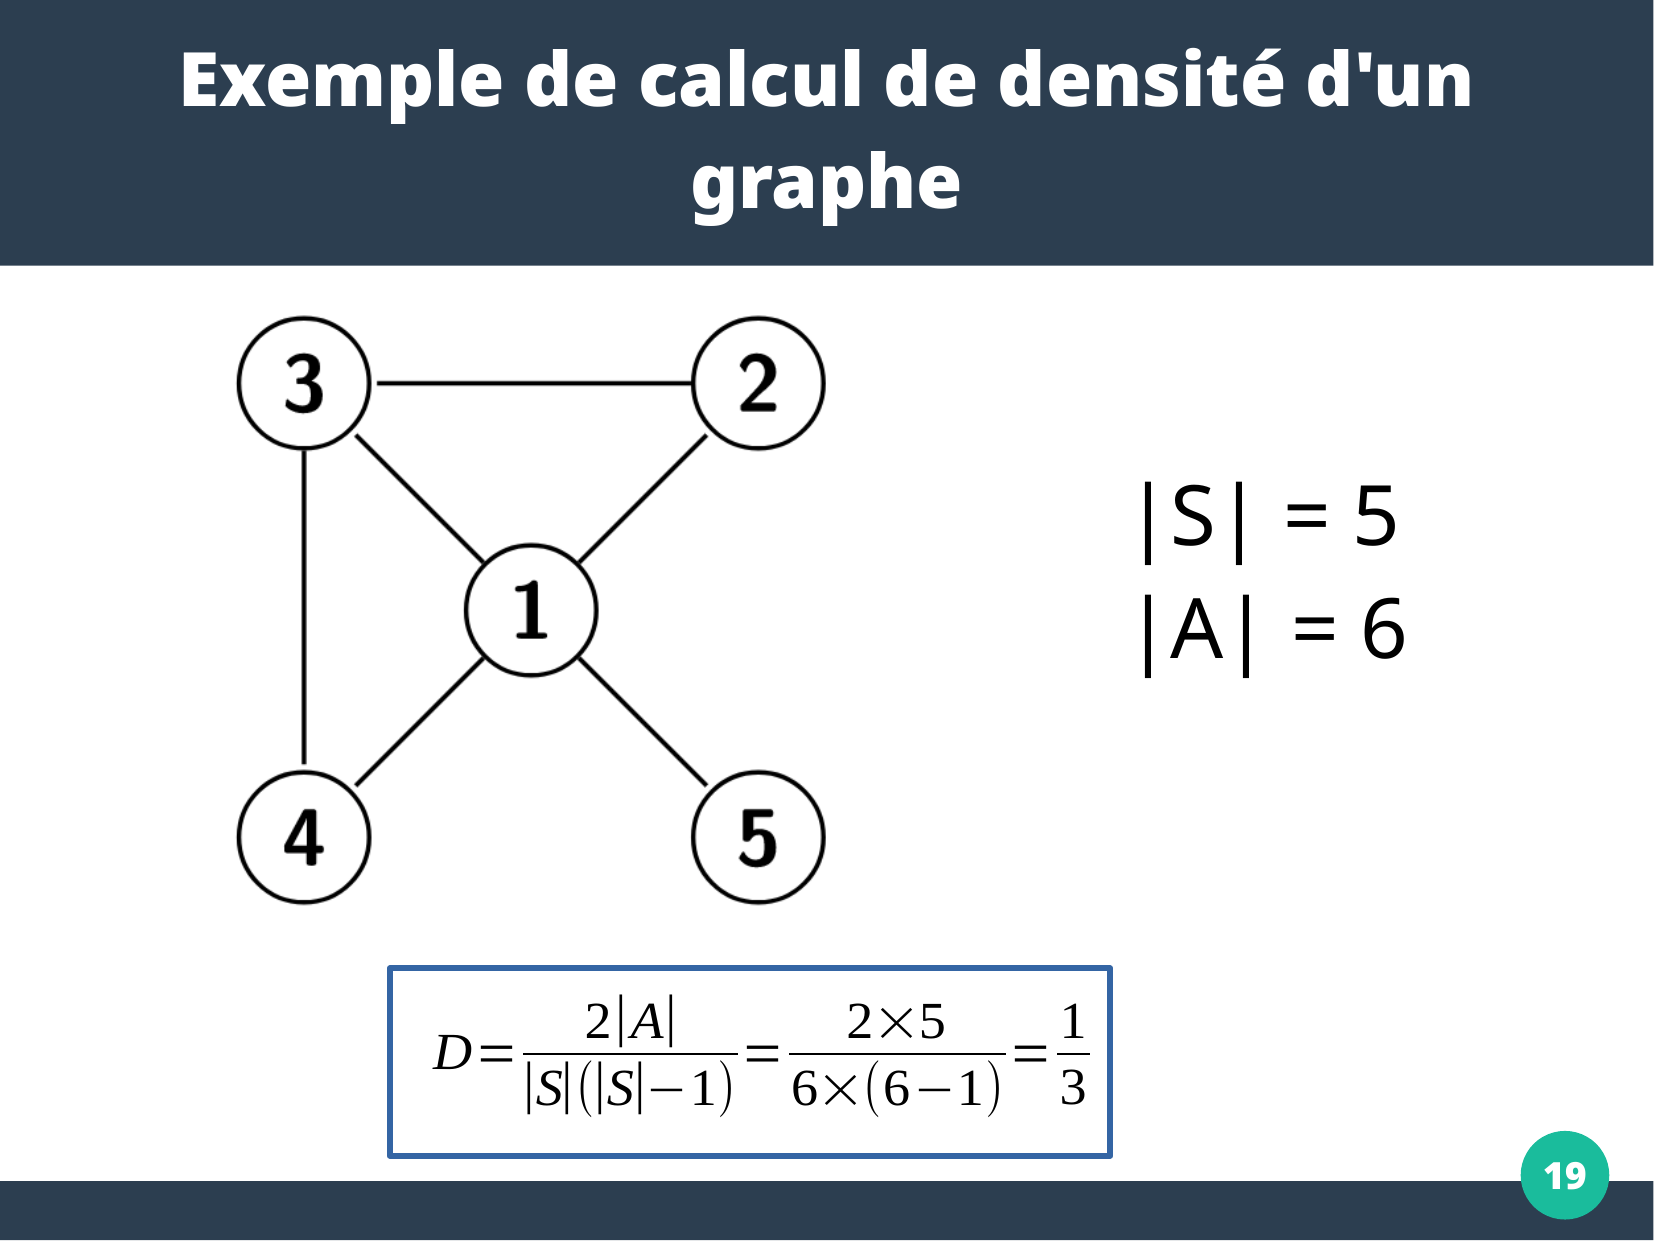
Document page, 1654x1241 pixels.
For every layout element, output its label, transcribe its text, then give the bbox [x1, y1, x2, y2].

text_box |S| = 5 |A| = 6 [1110, 448, 1654, 674]
picture [200, 301, 851, 916]
title Exemple de calcul de densité d'un graphe [59, 49, 1595, 207]
chart [424, 992, 1099, 1121]
